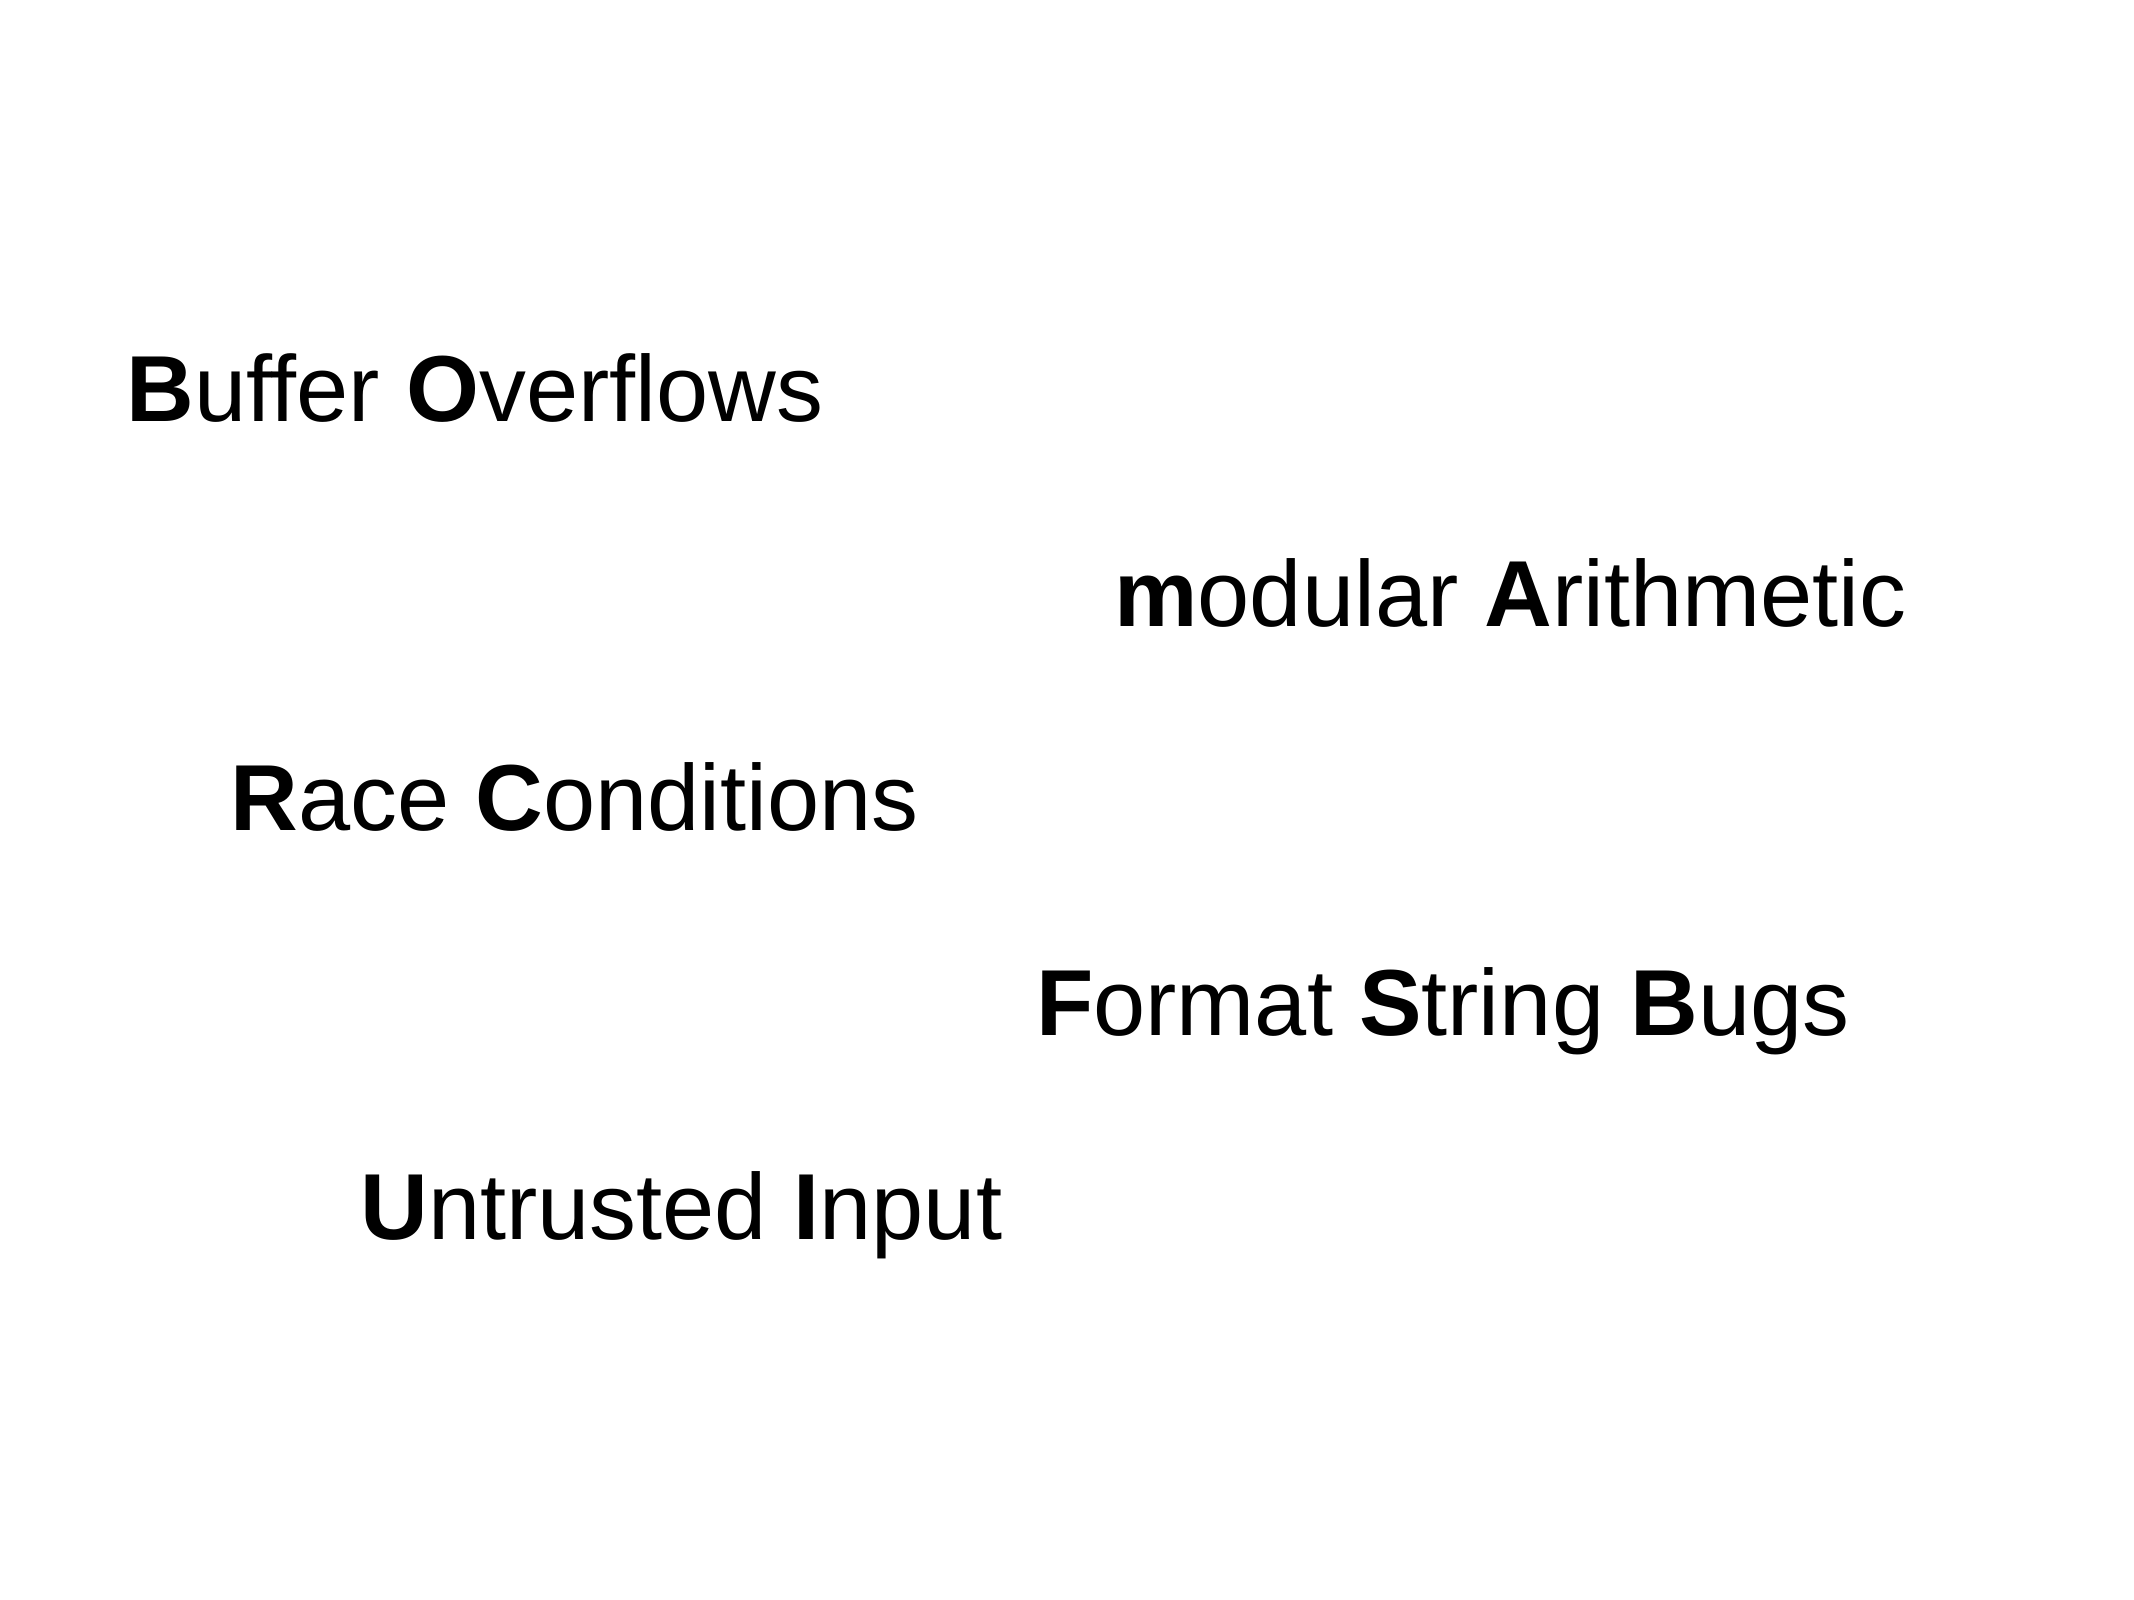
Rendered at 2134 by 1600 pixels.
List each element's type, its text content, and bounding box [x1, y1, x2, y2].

list Buffer Overflows modular Arithmetic Race Conditions Format String Bugs Untrusted Input [118, 206, 2038, 1391]
